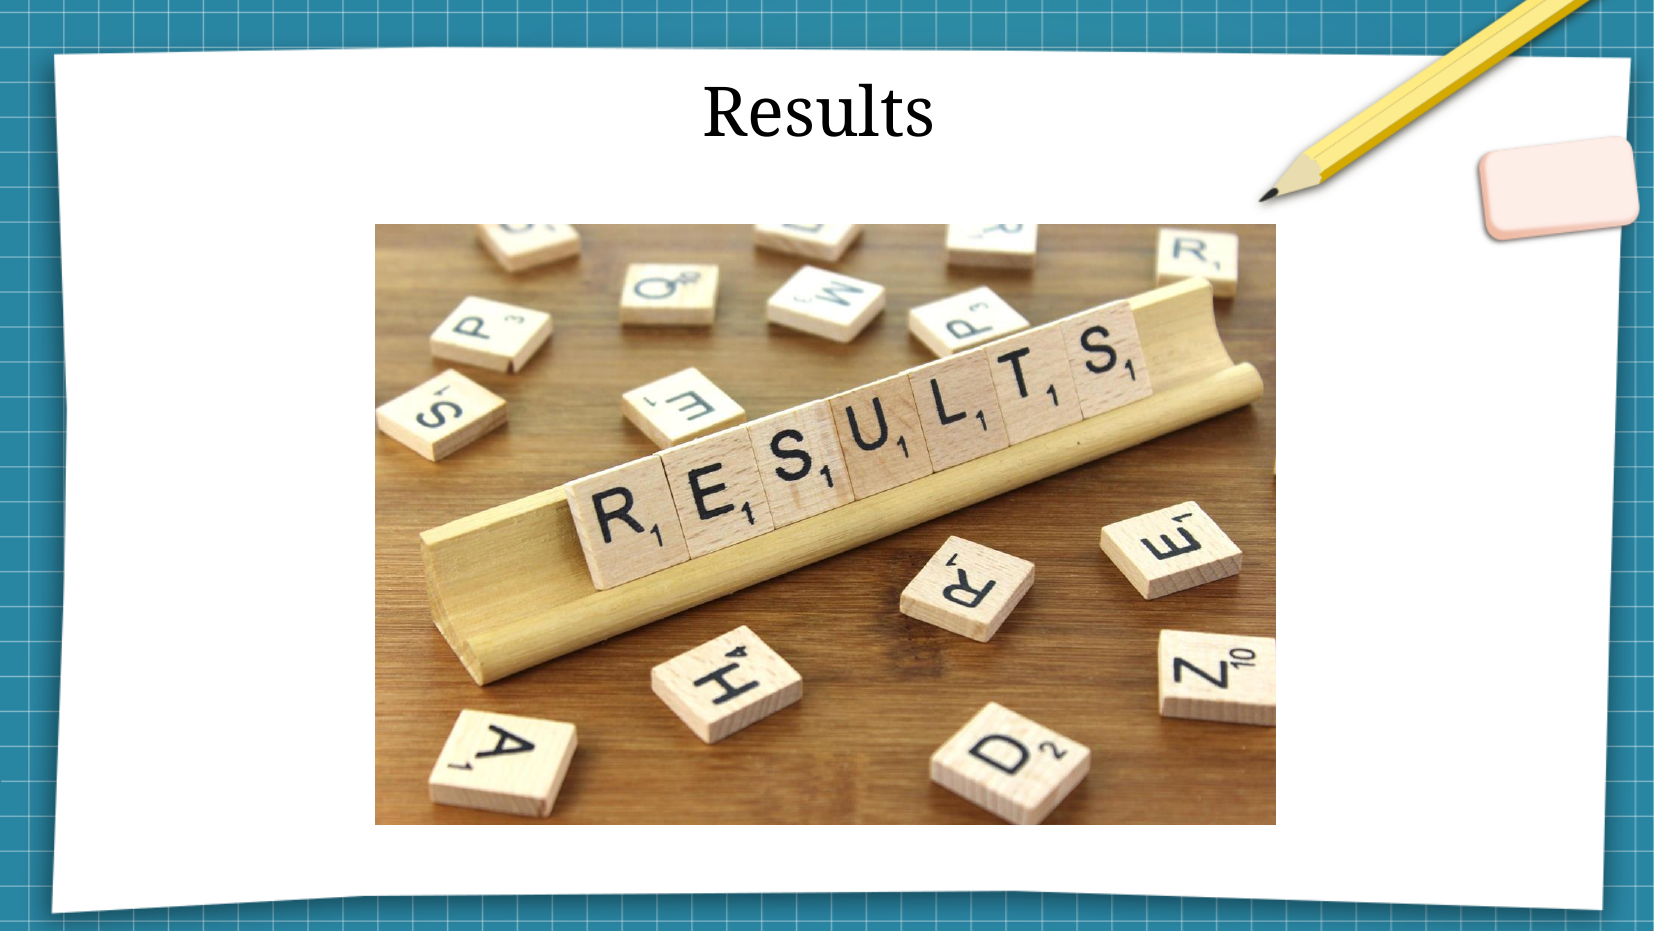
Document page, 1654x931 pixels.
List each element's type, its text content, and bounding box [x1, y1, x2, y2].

picture [0, 0, 1654, 931]
title Results [75, 32, 1564, 188]
